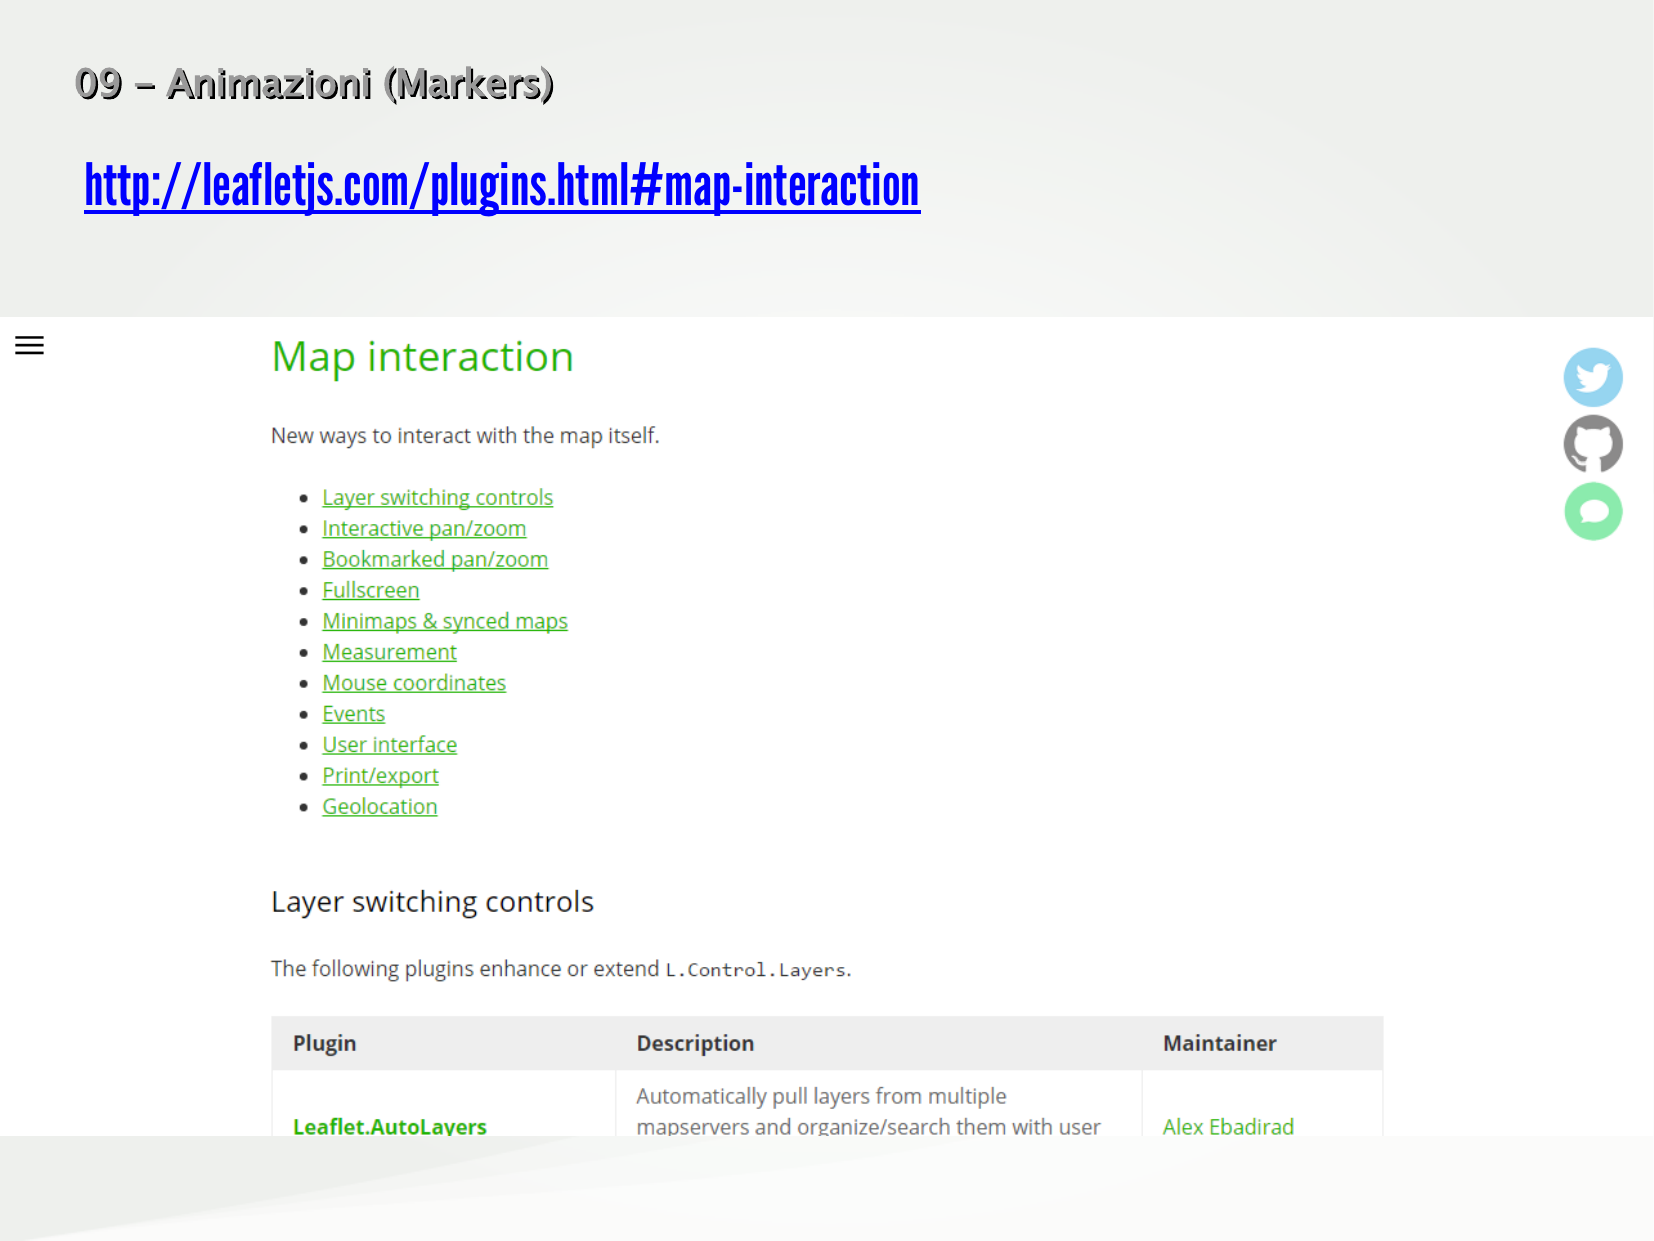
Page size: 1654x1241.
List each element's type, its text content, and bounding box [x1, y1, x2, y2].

picture [0, 0, 1654, 1241]
text_box 09 - Animazioni (Markers) [59, 47, 1146, 108]
text_box http://leafletjs.com/plugins.html#map-interaction [69, 143, 1571, 229]
